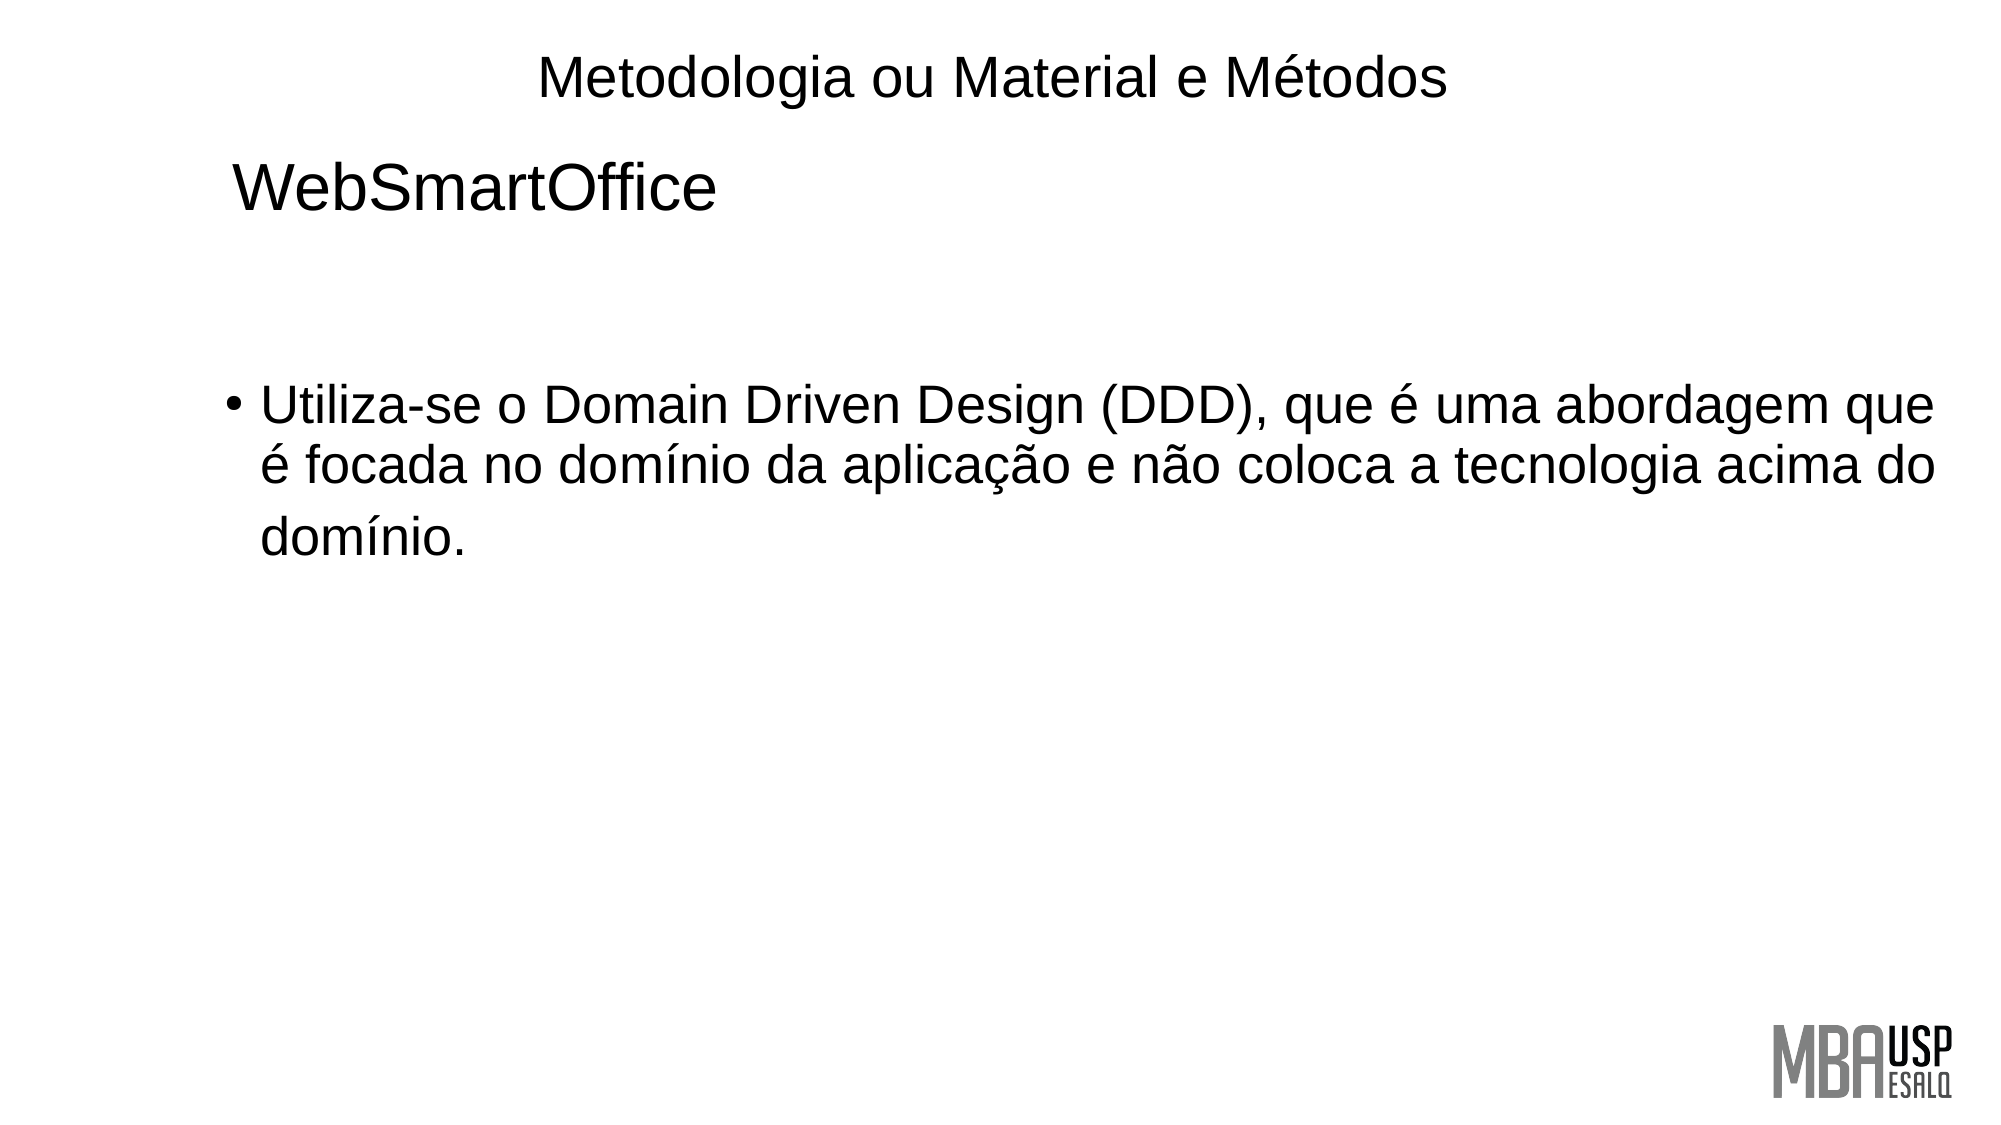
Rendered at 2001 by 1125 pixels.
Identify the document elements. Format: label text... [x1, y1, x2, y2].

text_box Metodologia ou Material e Métodos [37, 37, 1951, 118]
text_box WebSmartOffice Utiliza-se o Domain Driven Design (DDD), que é uma abordagem que é focada no domínio da aplicação e não coloca a tecnologia acima do domínio. [82, 150, 1951, 976]
picture [1765, 1021, 1960, 1102]
